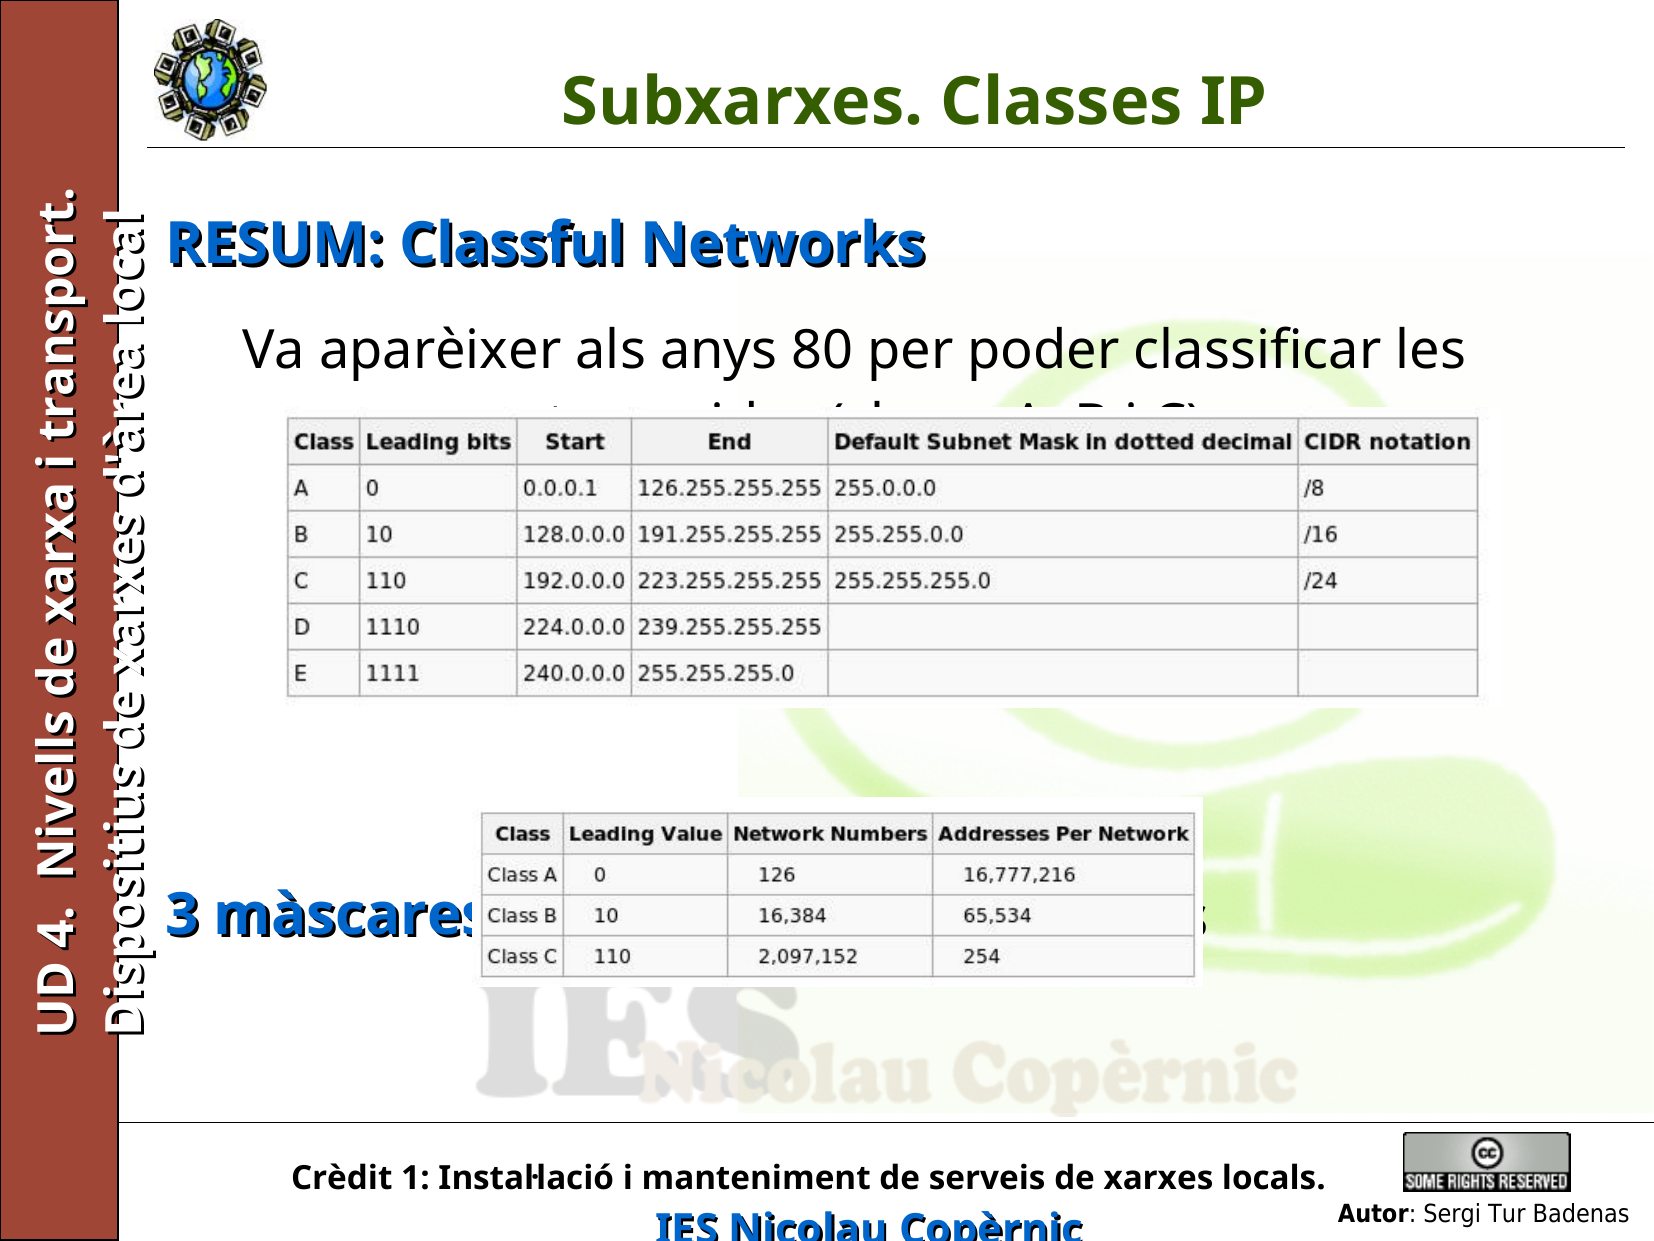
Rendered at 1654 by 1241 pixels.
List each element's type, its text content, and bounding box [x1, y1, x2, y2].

title Subxarxes. Classes IP [171, 49, 1654, 148]
list RESUM: Classful Networks Va aparèixer als anys 80 per poder classificar les xarxes en tres mides (classe A, B i C). 3 màscares possibles, 3 possibilitats [147, 201, 1636, 1052]
picture [466, 252, 1654, 1117]
picture [272, 407, 1501, 708]
picture [154, 19, 268, 142]
picture [1403, 1132, 1571, 1192]
picture [472, 797, 1203, 987]
